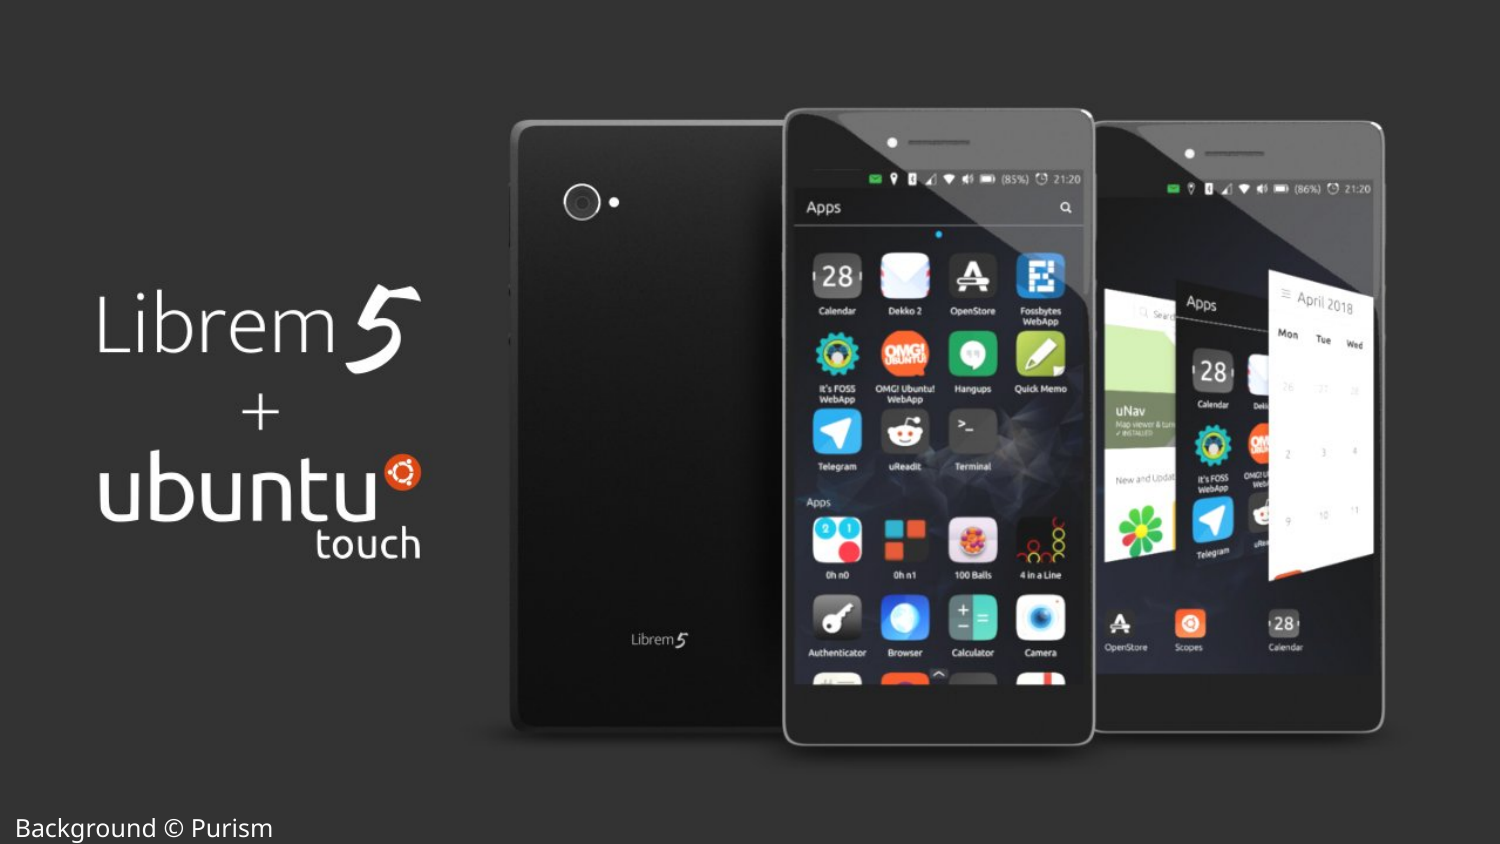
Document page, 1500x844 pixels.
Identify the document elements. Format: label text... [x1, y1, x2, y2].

picture [0, 0, 1500, 844]
text_box Background © Purism [0, 803, 327, 844]
